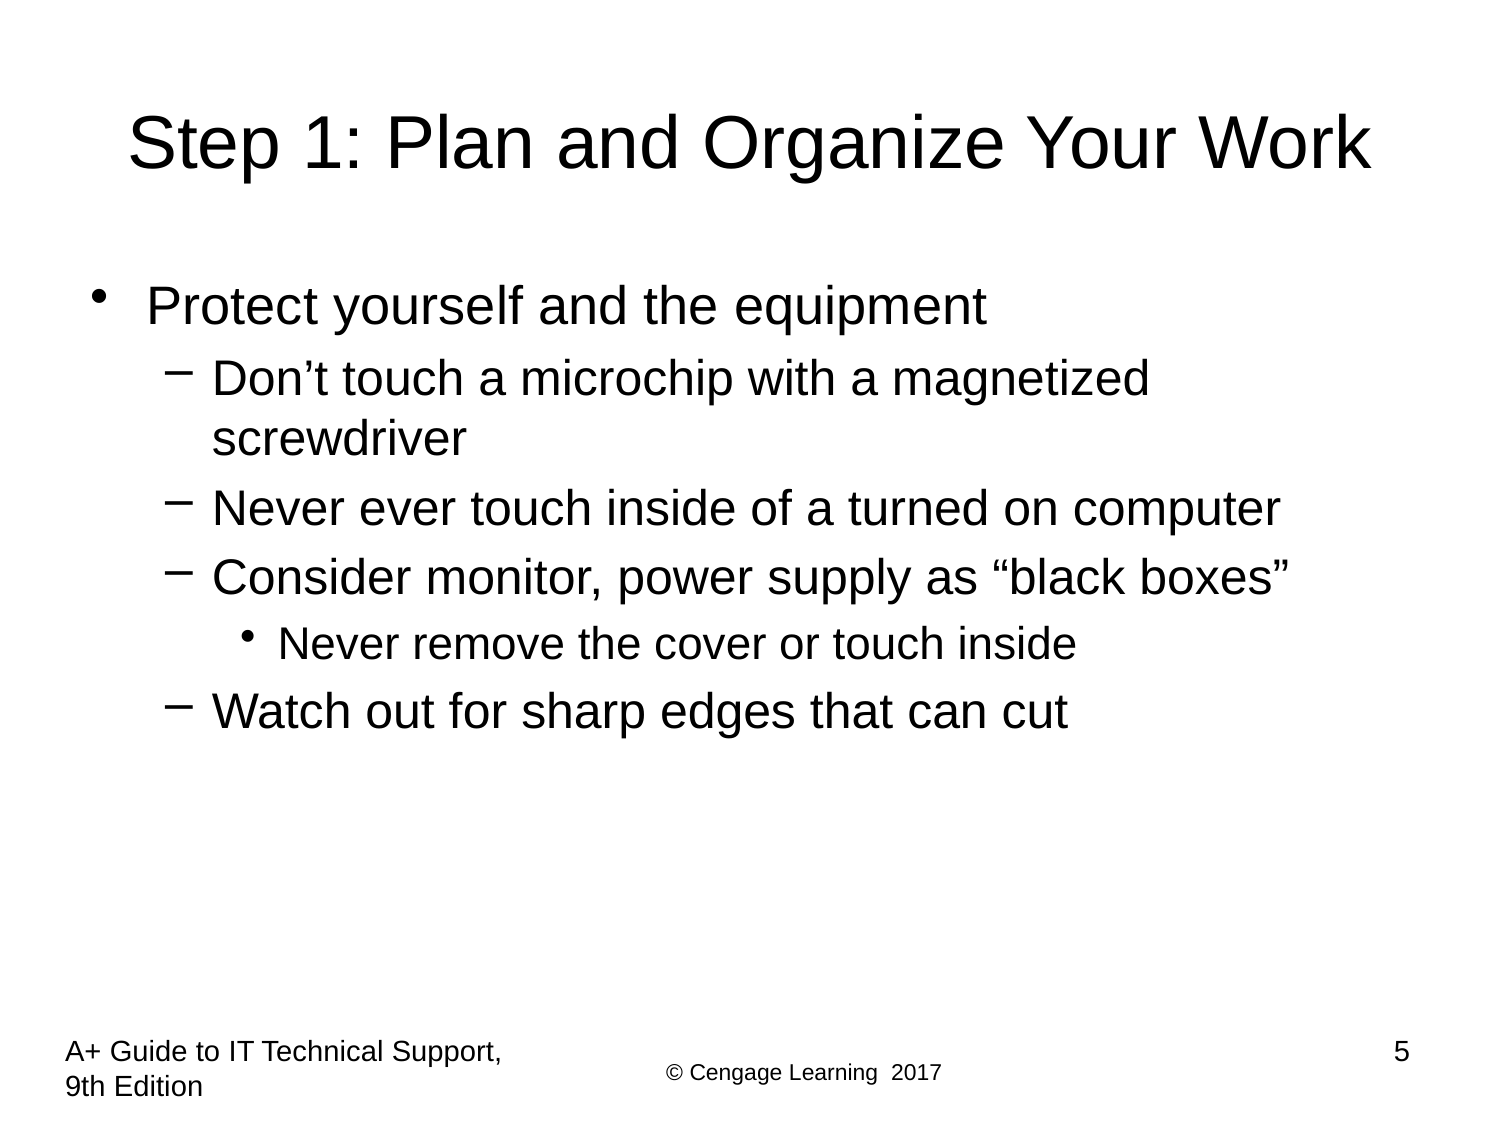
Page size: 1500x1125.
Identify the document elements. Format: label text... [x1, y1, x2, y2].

slide_number <number> [1074, 1024, 1425, 1103]
list Protect yourself and the equipment Don’t touch a microchip with a magnetized screwdriver Never ever touch inside of a turned on computer Consider monitor, power supply as “black boxes” Never remove the cover or touch inside Watch out for sharp edges that can cut [75, 262, 1425, 1005]
title Step 1: Plan and Organize Your Work [75, 45, 1425, 233]
footer A+ Guide to IT Technical Support, 9th Edition [50, 1025, 550, 1104]
